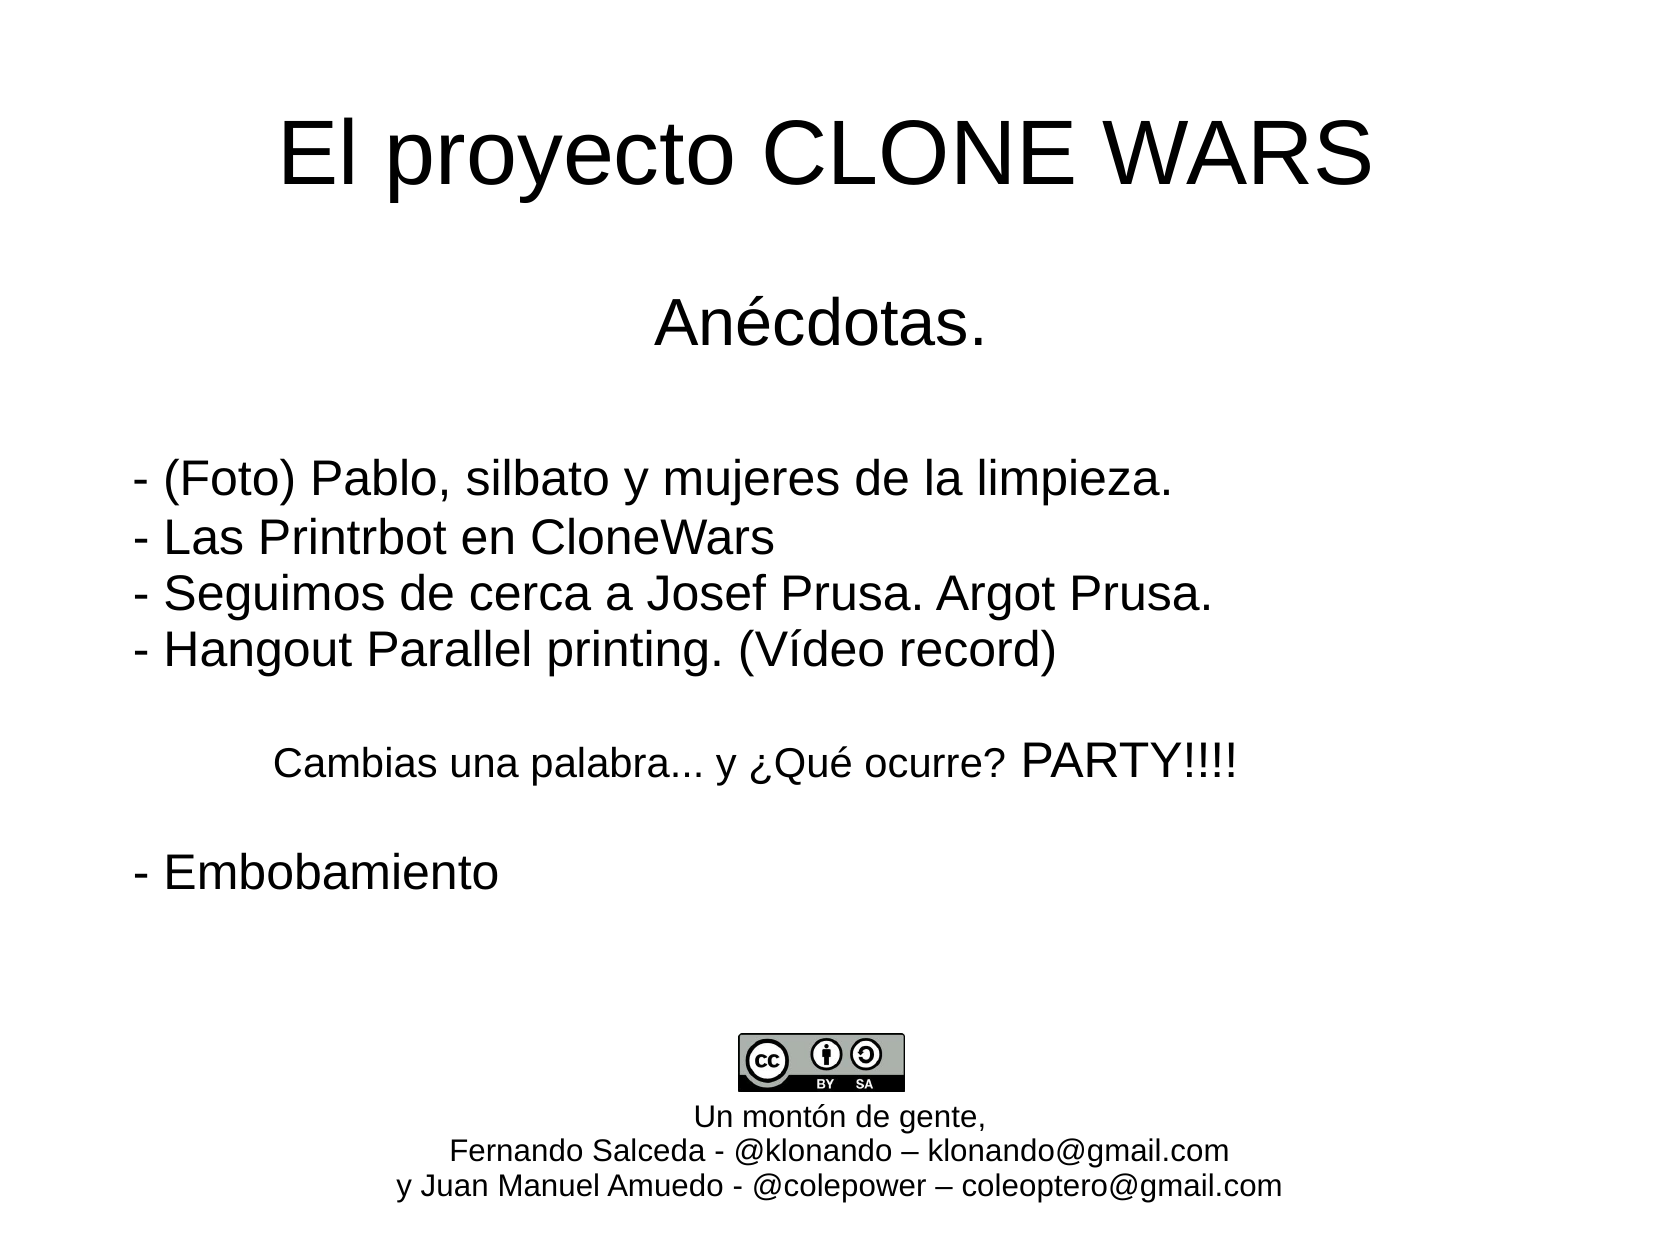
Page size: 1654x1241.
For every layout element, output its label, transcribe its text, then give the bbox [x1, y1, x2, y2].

title El proyecto CLONE WARS [82, 49, 1571, 257]
subtitle Anécdotas. - (Foto) Pablo, silbato y mujeres de la limpieza. - Las Printrbot en CloneWars - Seguimos de cerca a Josef Prusa. Argot Prusa. - Hangout Parallel printing. (Vídeo record) Cambias una palabra... y ¿Qué ocurre? PARTY!!!! - Embobamiento [76, 285, 1565, 975]
picture [738, 1033, 905, 1091]
text_box Un montón de gente, Fernando Salceda - @klonando – klonando@gmail.com y Juan Manuel Amuedo - @colepower – coleoptero@gmail.com [381, 1091, 1300, 1211]
